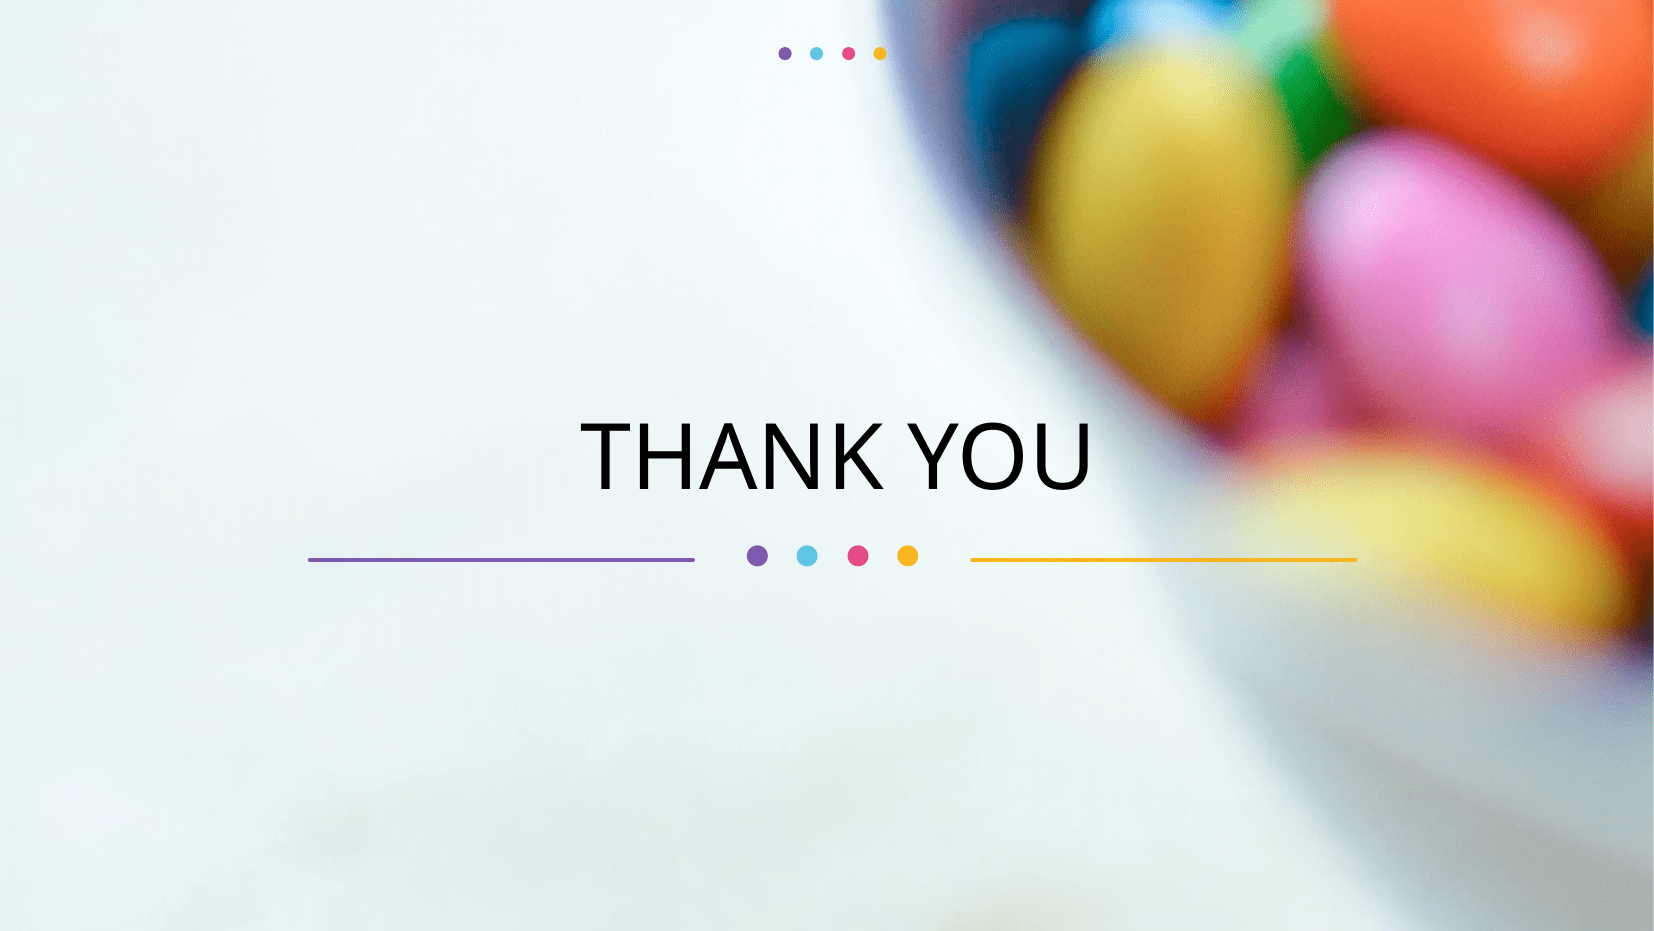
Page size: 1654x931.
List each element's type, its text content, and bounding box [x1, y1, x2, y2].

text_box [847, 545, 869, 567]
text_box [809, 47, 824, 61]
text_box [897, 545, 919, 567]
picture [0, 0, 1654, 931]
text_box [746, 545, 768, 567]
text_box [842, 47, 856, 61]
text_box [873, 47, 887, 61]
text_box [778, 47, 792, 61]
title THANK YOU [94, 376, 1583, 532]
text_box [796, 545, 818, 567]
